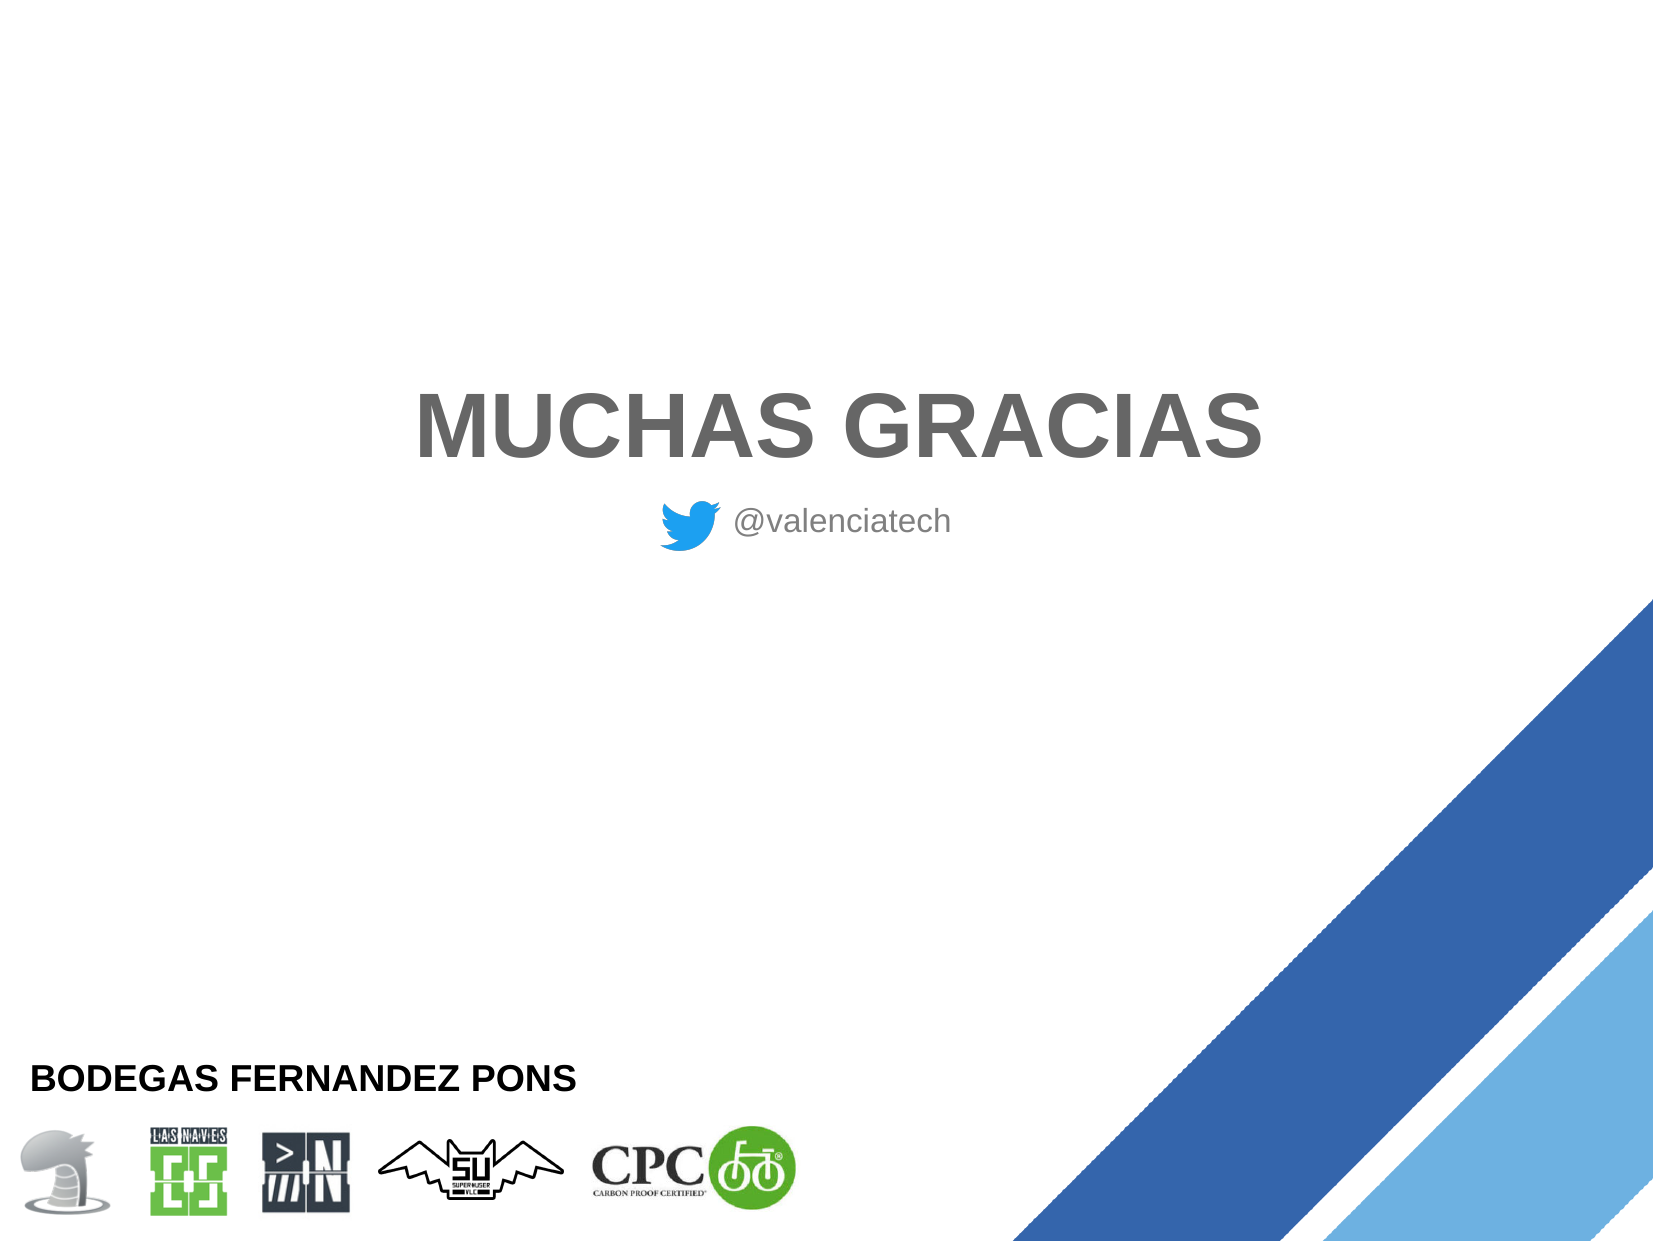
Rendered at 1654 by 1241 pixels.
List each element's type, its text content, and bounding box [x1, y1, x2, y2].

text_box @valenciatech [717, 495, 1006, 547]
picture [378, 1139, 564, 1201]
picture [585, 1119, 801, 1216]
title MUCHAS GRACIAS [345, 366, 1336, 485]
picture [150, 1127, 228, 1216]
picture [20, 1127, 111, 1218]
picture [258, 1124, 354, 1221]
picture [660, 501, 721, 551]
text_box BODEGAS FERNANDEZ PONS [15, 1050, 616, 1107]
picture [1005, 599, 1653, 1241]
